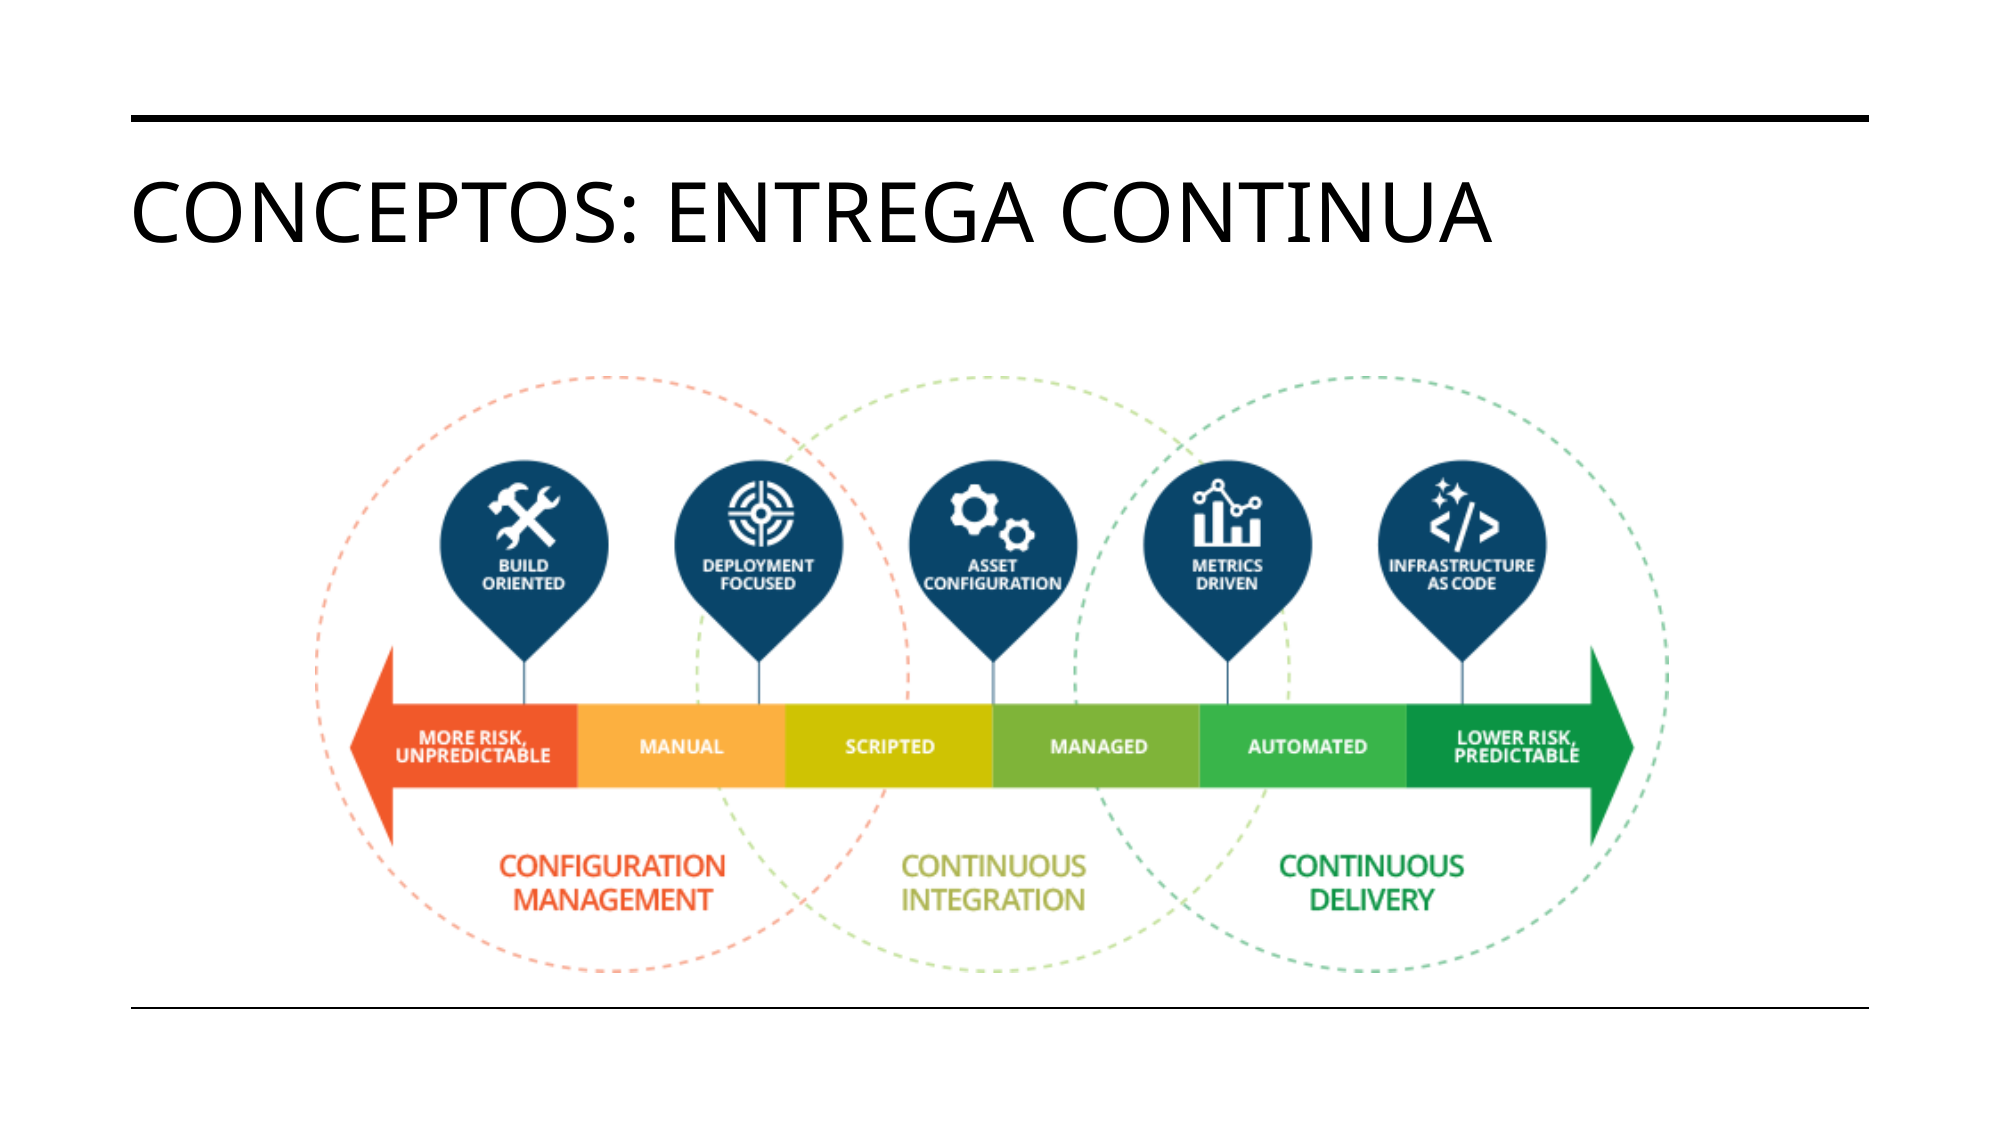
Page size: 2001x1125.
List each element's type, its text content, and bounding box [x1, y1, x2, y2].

picture [315, 376, 1669, 973]
title CONCEPTOS: ENTREGA CONTINUA [114, 151, 1869, 377]
